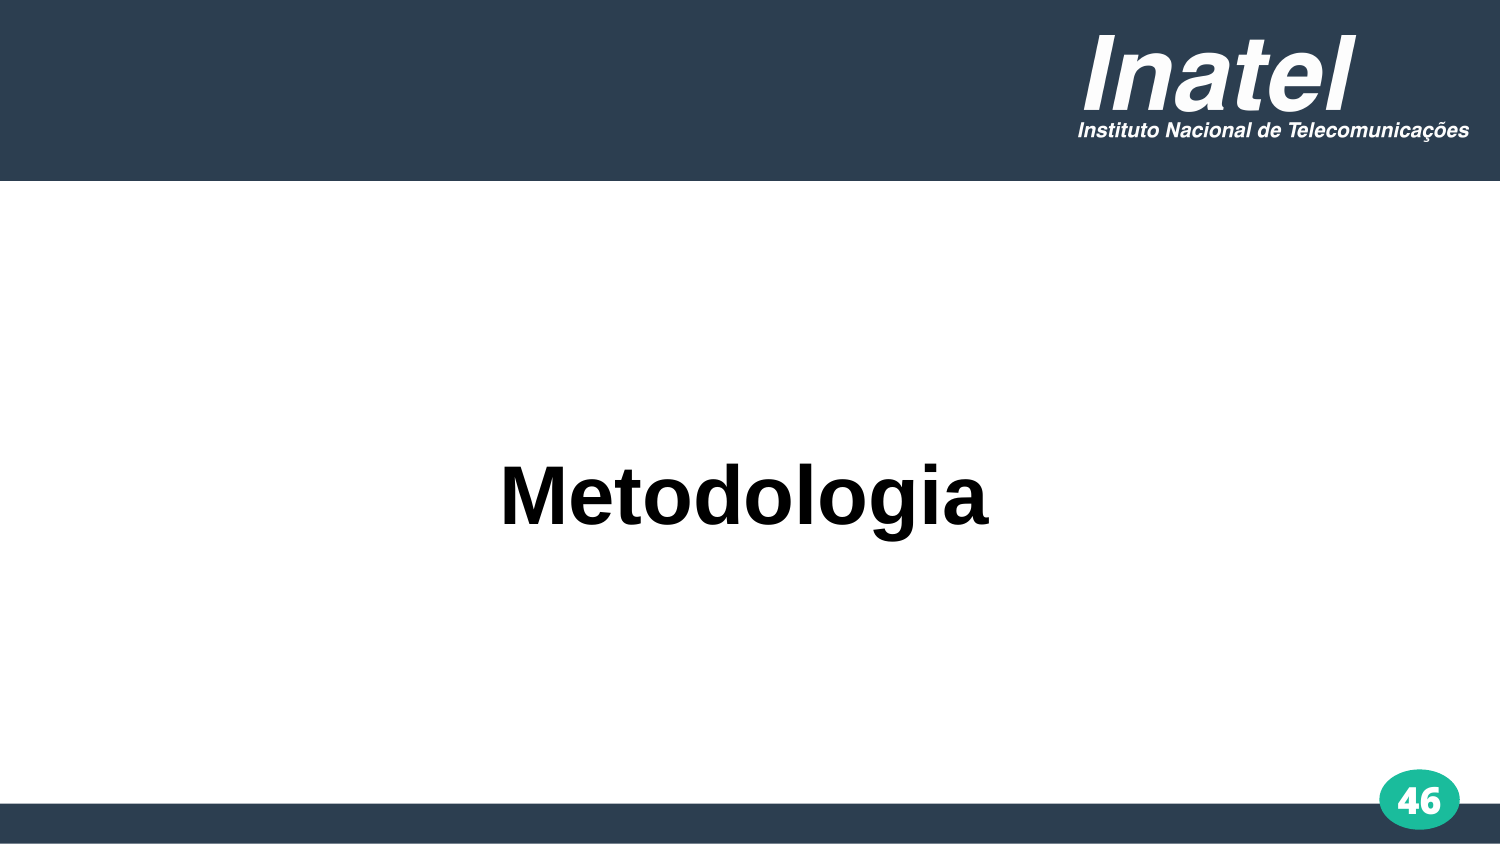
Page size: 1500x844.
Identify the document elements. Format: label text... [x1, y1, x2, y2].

text_box Metodologia [11, 200, 1477, 792]
picture [1078, 35, 1469, 142]
